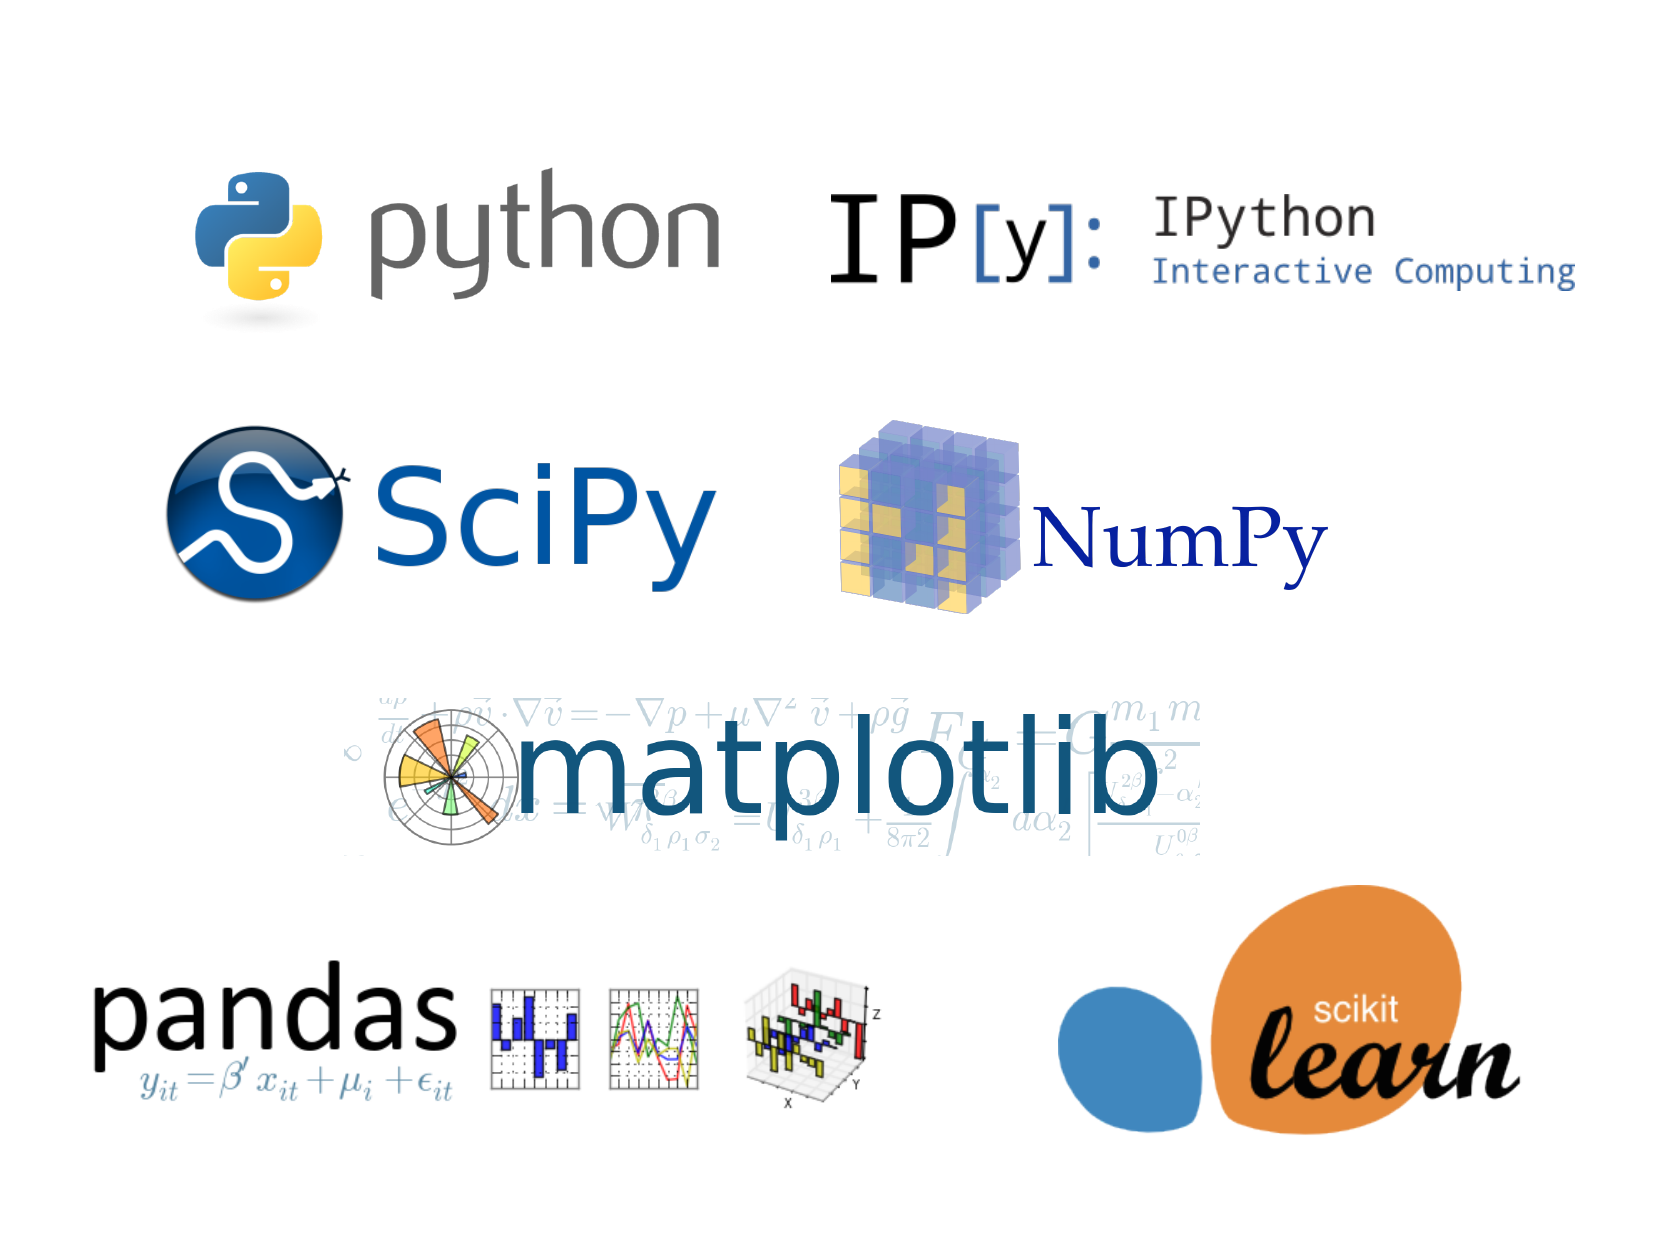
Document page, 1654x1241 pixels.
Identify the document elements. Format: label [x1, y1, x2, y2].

picture [839, 420, 1328, 614]
picture [51, 945, 930, 1124]
picture [104, 134, 795, 368]
picture [344, 698, 1200, 856]
picture [1058, 885, 1545, 1187]
picture [149, 409, 810, 616]
picture [831, 194, 1575, 291]
